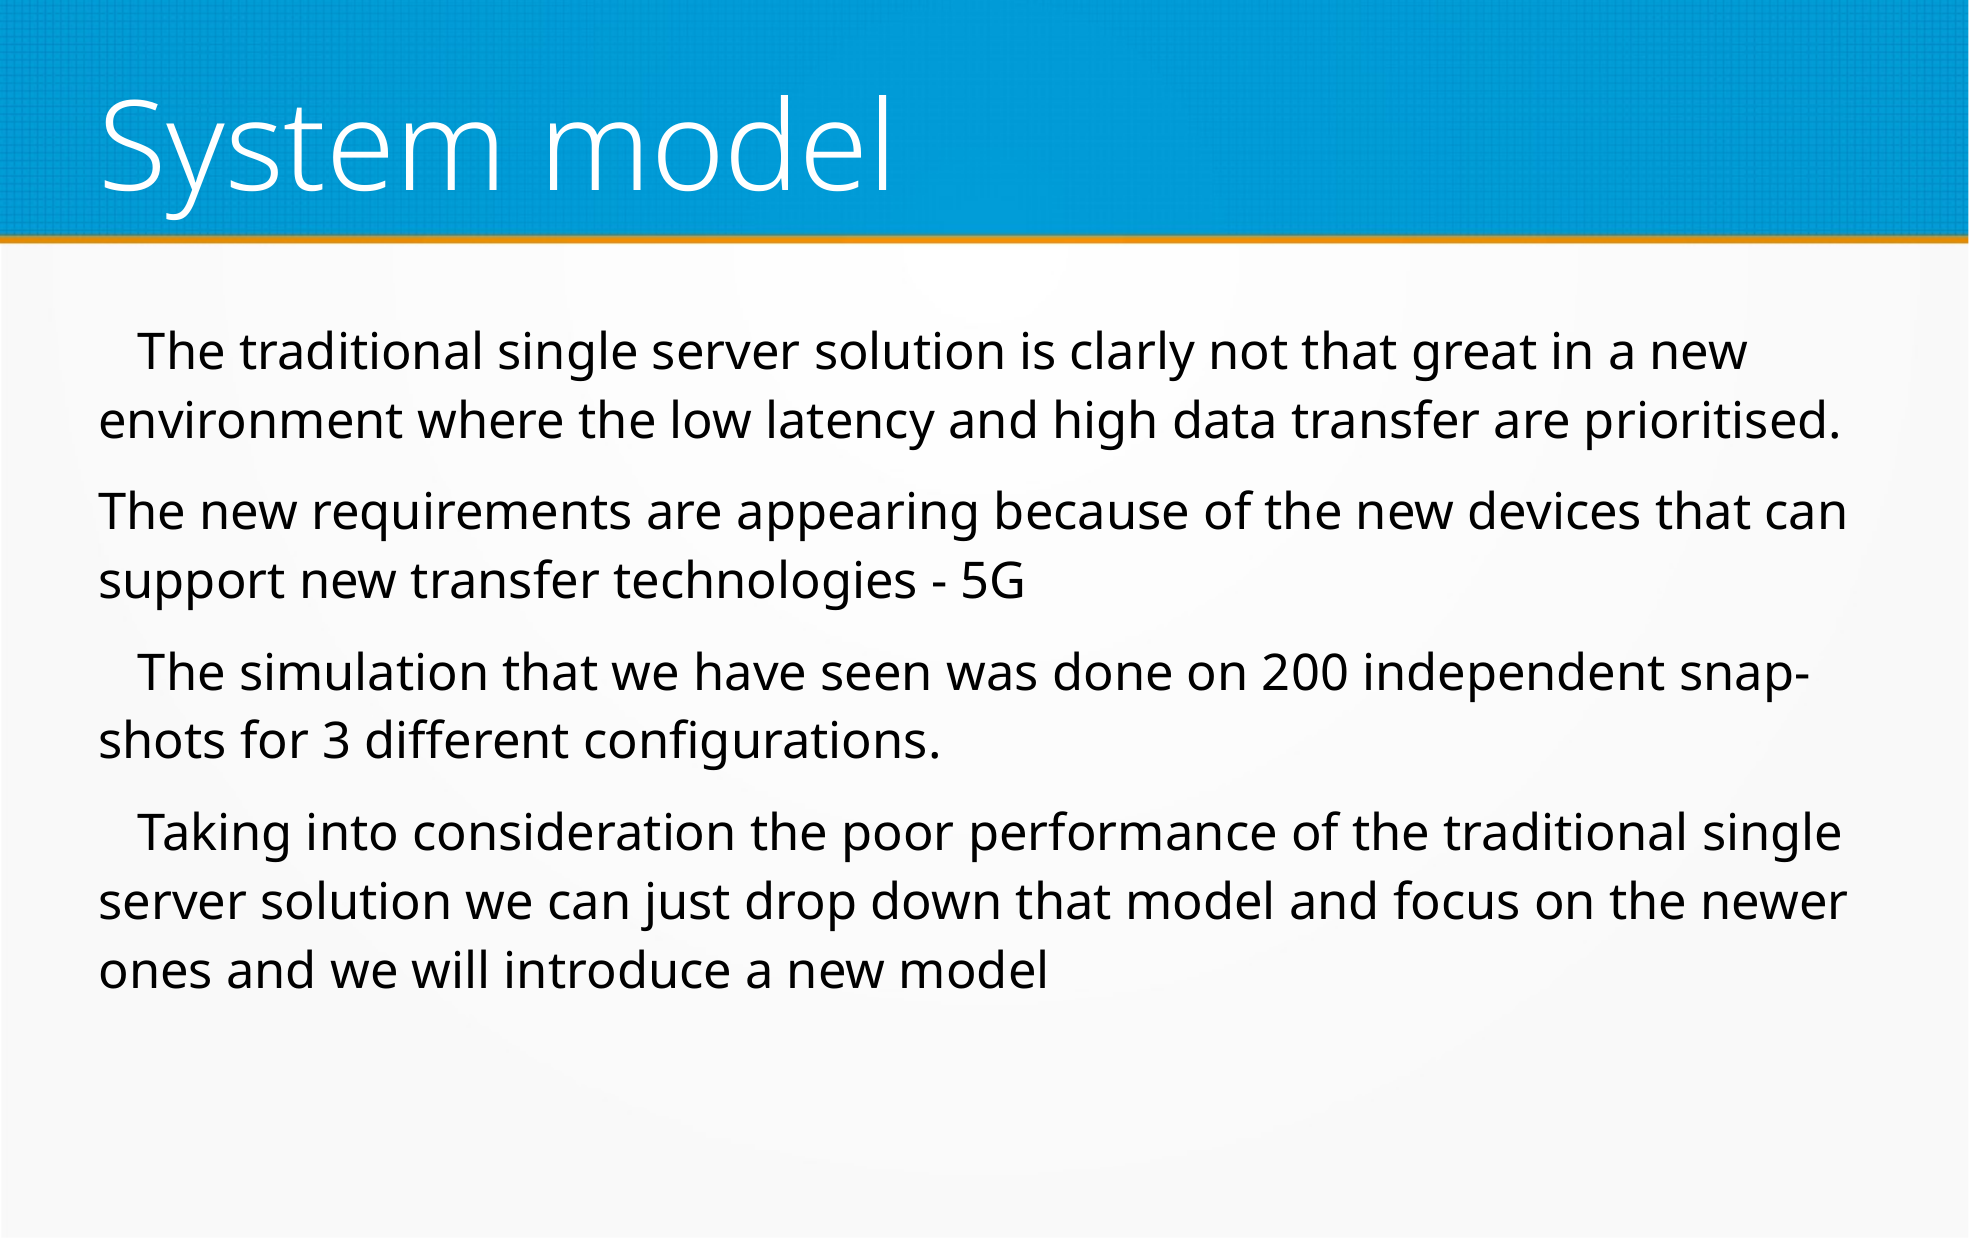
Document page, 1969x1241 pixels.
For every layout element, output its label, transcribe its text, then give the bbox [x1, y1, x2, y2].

picture [0, 233, 1969, 1241]
list The traditional single server solution is clarly not that great in a new environment where the low latency and high data transfer are prioritised. The new requirements are appearing because of the new devices that can support new transfer technologies - 5G The simulation that we have seen was done on 200 independent snap-shots for 3 different configurations. Taking into consideration the poor performance of the traditional single server solution we can just drop down that model and focus on the newer ones and we will introduce a new model [98, 315, 1861, 1081]
title System model [98, 19, 1870, 227]
